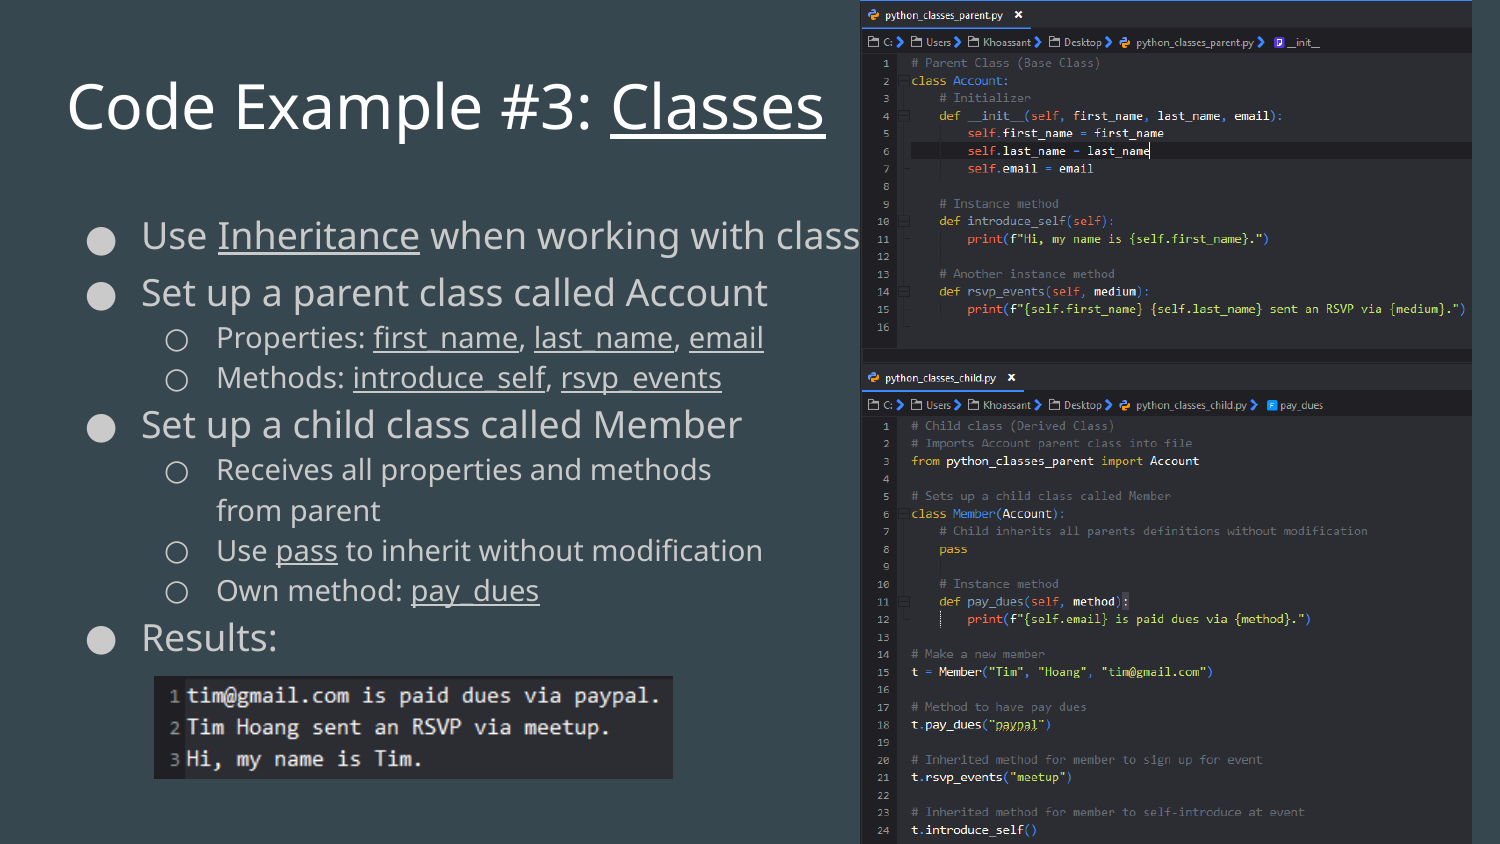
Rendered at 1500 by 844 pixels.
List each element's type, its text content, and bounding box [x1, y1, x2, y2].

picture [154, 676, 673, 779]
title Code Example #3: Classes [51, 72, 860, 167]
list Use Inheritance when working with classes Set up a parent class called Account Properties: first_name, last_name, email Methods: introduce_self, rsvp_events Set up a child class called Member Receives all properties and methods from parent Use pass to inherit without modification Own method: pay_dues Results: [51, 189, 860, 750]
picture [860, 0, 1472, 844]
